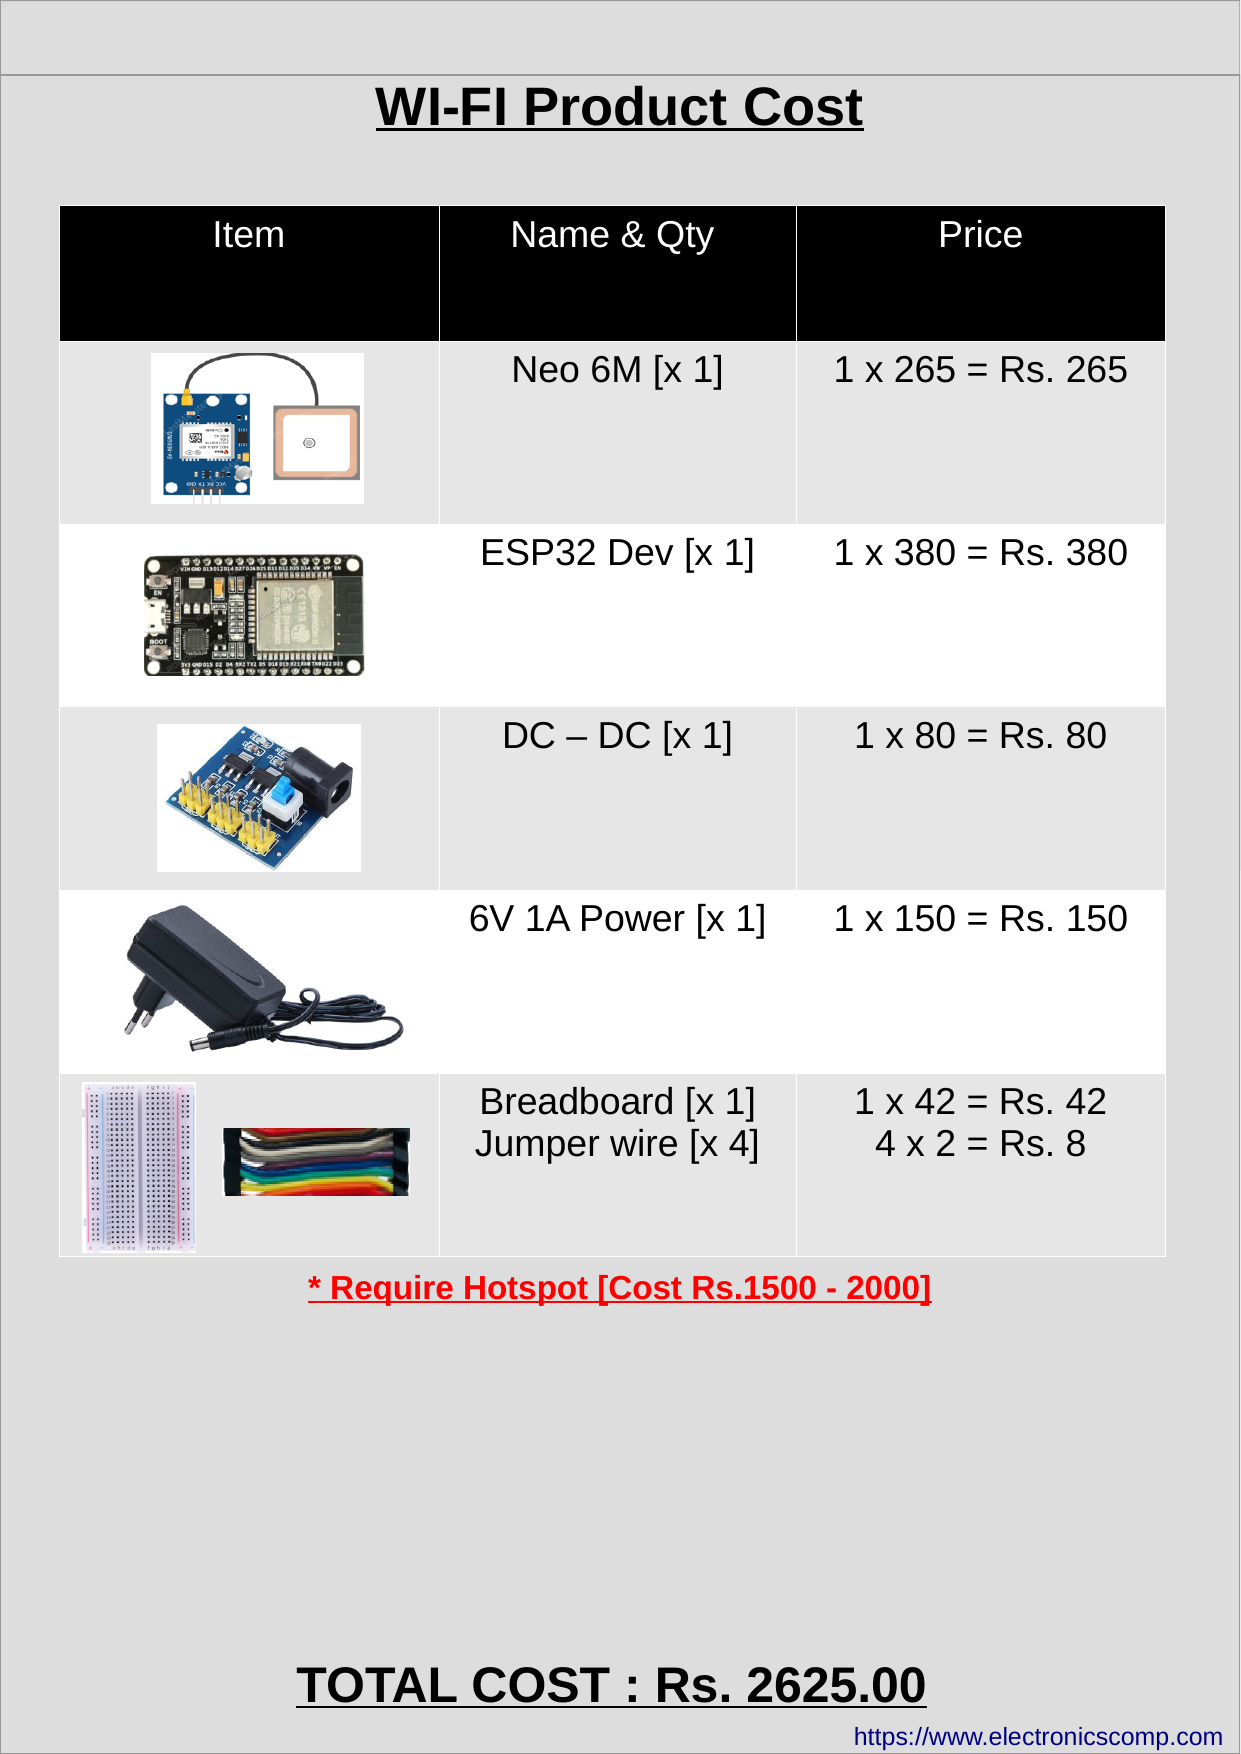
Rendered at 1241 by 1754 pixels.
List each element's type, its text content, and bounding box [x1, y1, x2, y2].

table_header Item [60, 206, 439, 341]
picture [144, 554, 365, 676]
table_cell ESP32 Dev [x 1] [440, 525, 796, 706]
picture [82, 1082, 196, 1253]
table_cell 1 x 80 = Rs. 80 [797, 707, 1165, 890]
picture [157, 724, 361, 872]
table_cell [60, 342, 439, 524]
table_cell [60, 707, 439, 890]
table_header Price [797, 206, 1165, 341]
table_cell Neo 6M [x 1] [440, 342, 796, 524]
text_box TOTAL COST : Rs. 2625.00 [49, 1650, 1175, 1721]
table_cell 1 x 150 = Rs. 150 [797, 891, 1165, 1073]
text_box https://www.electronicscomp.com [742, 1715, 1241, 1754]
table_cell Breadboard [x 1] Jumper wire [x 4] [440, 1074, 796, 1256]
table_cell 1 x 380 = Rs. 380 [797, 525, 1165, 706]
table_header Name & Qty [440, 206, 796, 341]
table_cell 1 x 42 = Rs. 42 4 x 2 = Rs. 8 [797, 1074, 1165, 1256]
text_box [0, 1338, 1241, 1754]
picture [106, 902, 407, 1053]
picture [151, 353, 364, 504]
table_cell [60, 1074, 439, 1256]
table_cell [60, 525, 439, 706]
table_cell 6V 1A Power [x 1] [440, 891, 796, 1073]
table_cell [60, 891, 439, 1073]
text_box * Require Hotspot [Cost Rs.1500 - 2000] [0, 1262, 1241, 1338]
text_box WI-FI Product Cost [0, 69, 1241, 145]
text_box [0, 145, 1241, 1262]
table_cell DC – DC [x 1] [440, 707, 796, 890]
picture [222, 1128, 410, 1196]
table_cell 1 x 265 = Rs. 265 [797, 342, 1165, 524]
